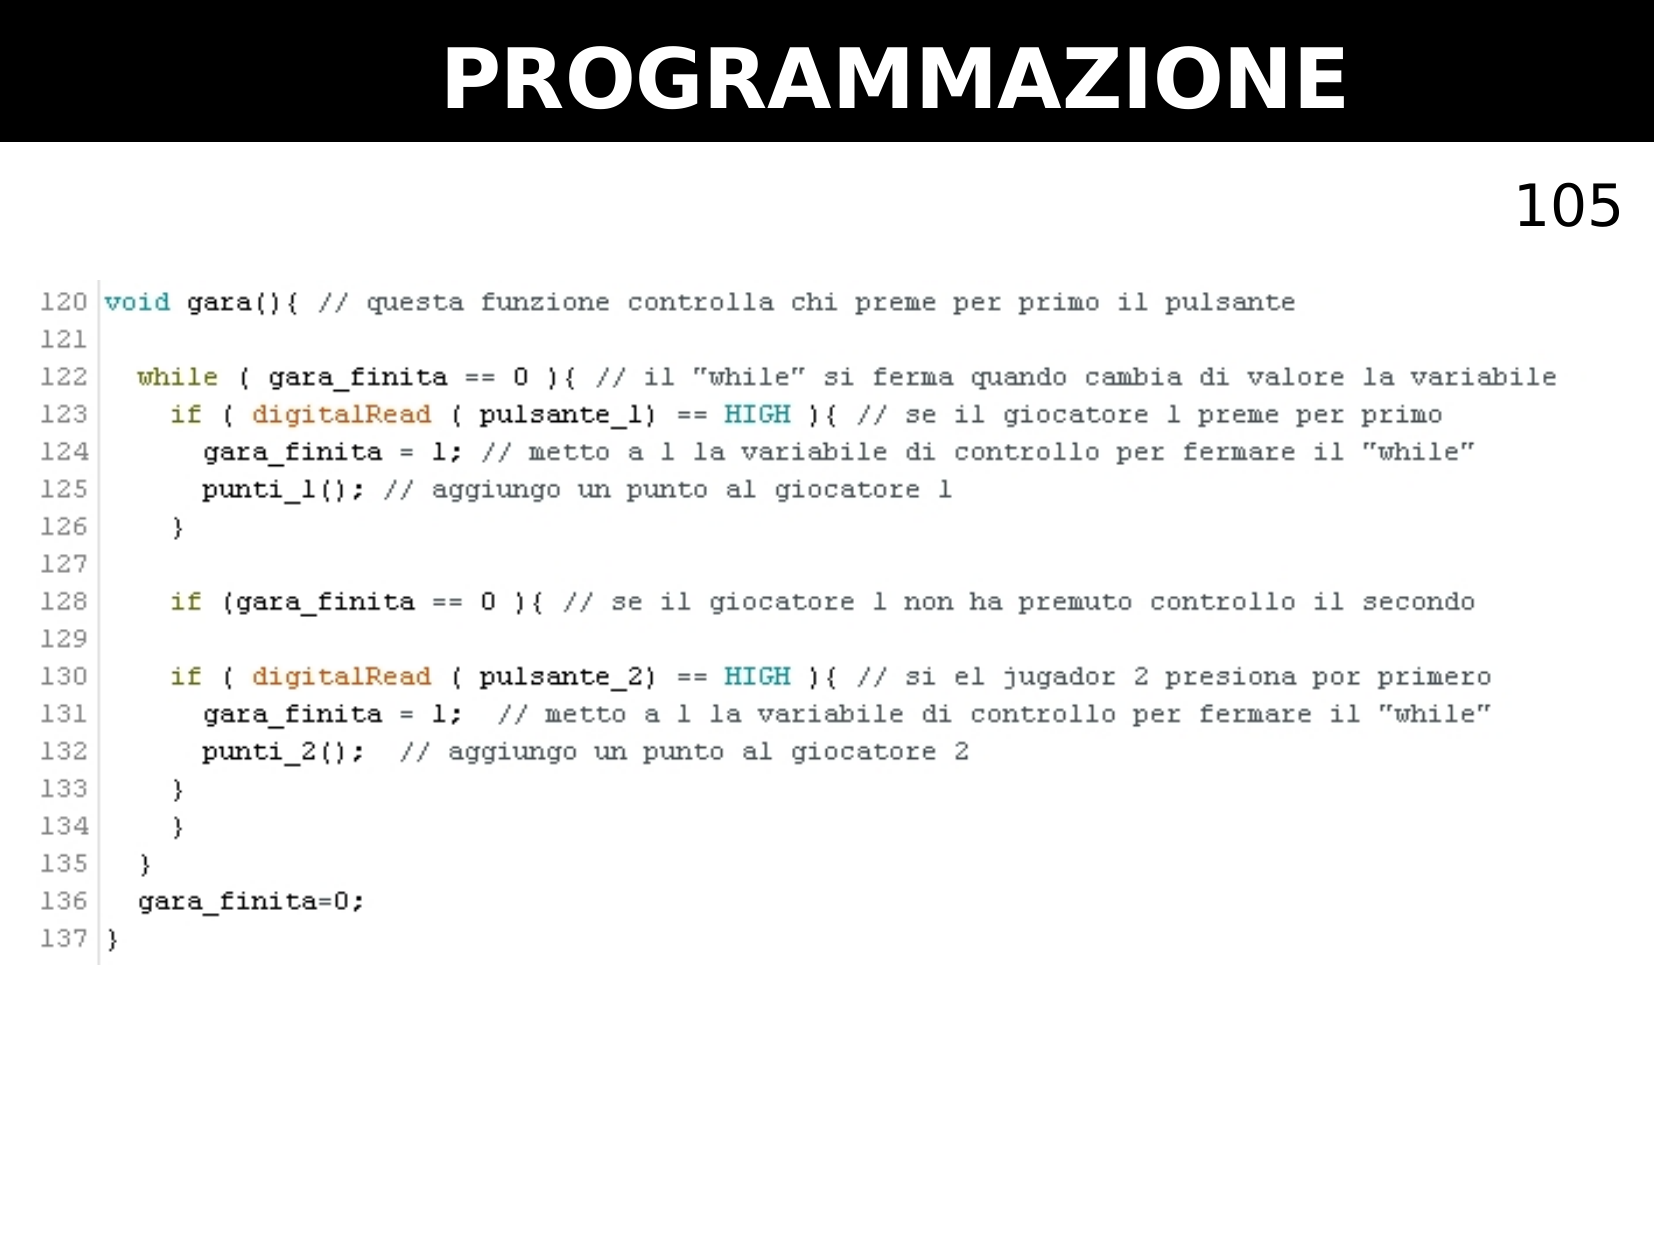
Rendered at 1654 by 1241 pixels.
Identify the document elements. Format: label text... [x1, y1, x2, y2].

text_box PROGRAMMAZIONE [425, 23, 1366, 136]
text_box [0, 0, 1654, 142]
text_box 105 [1498, 165, 1640, 249]
picture [19, 280, 1619, 965]
